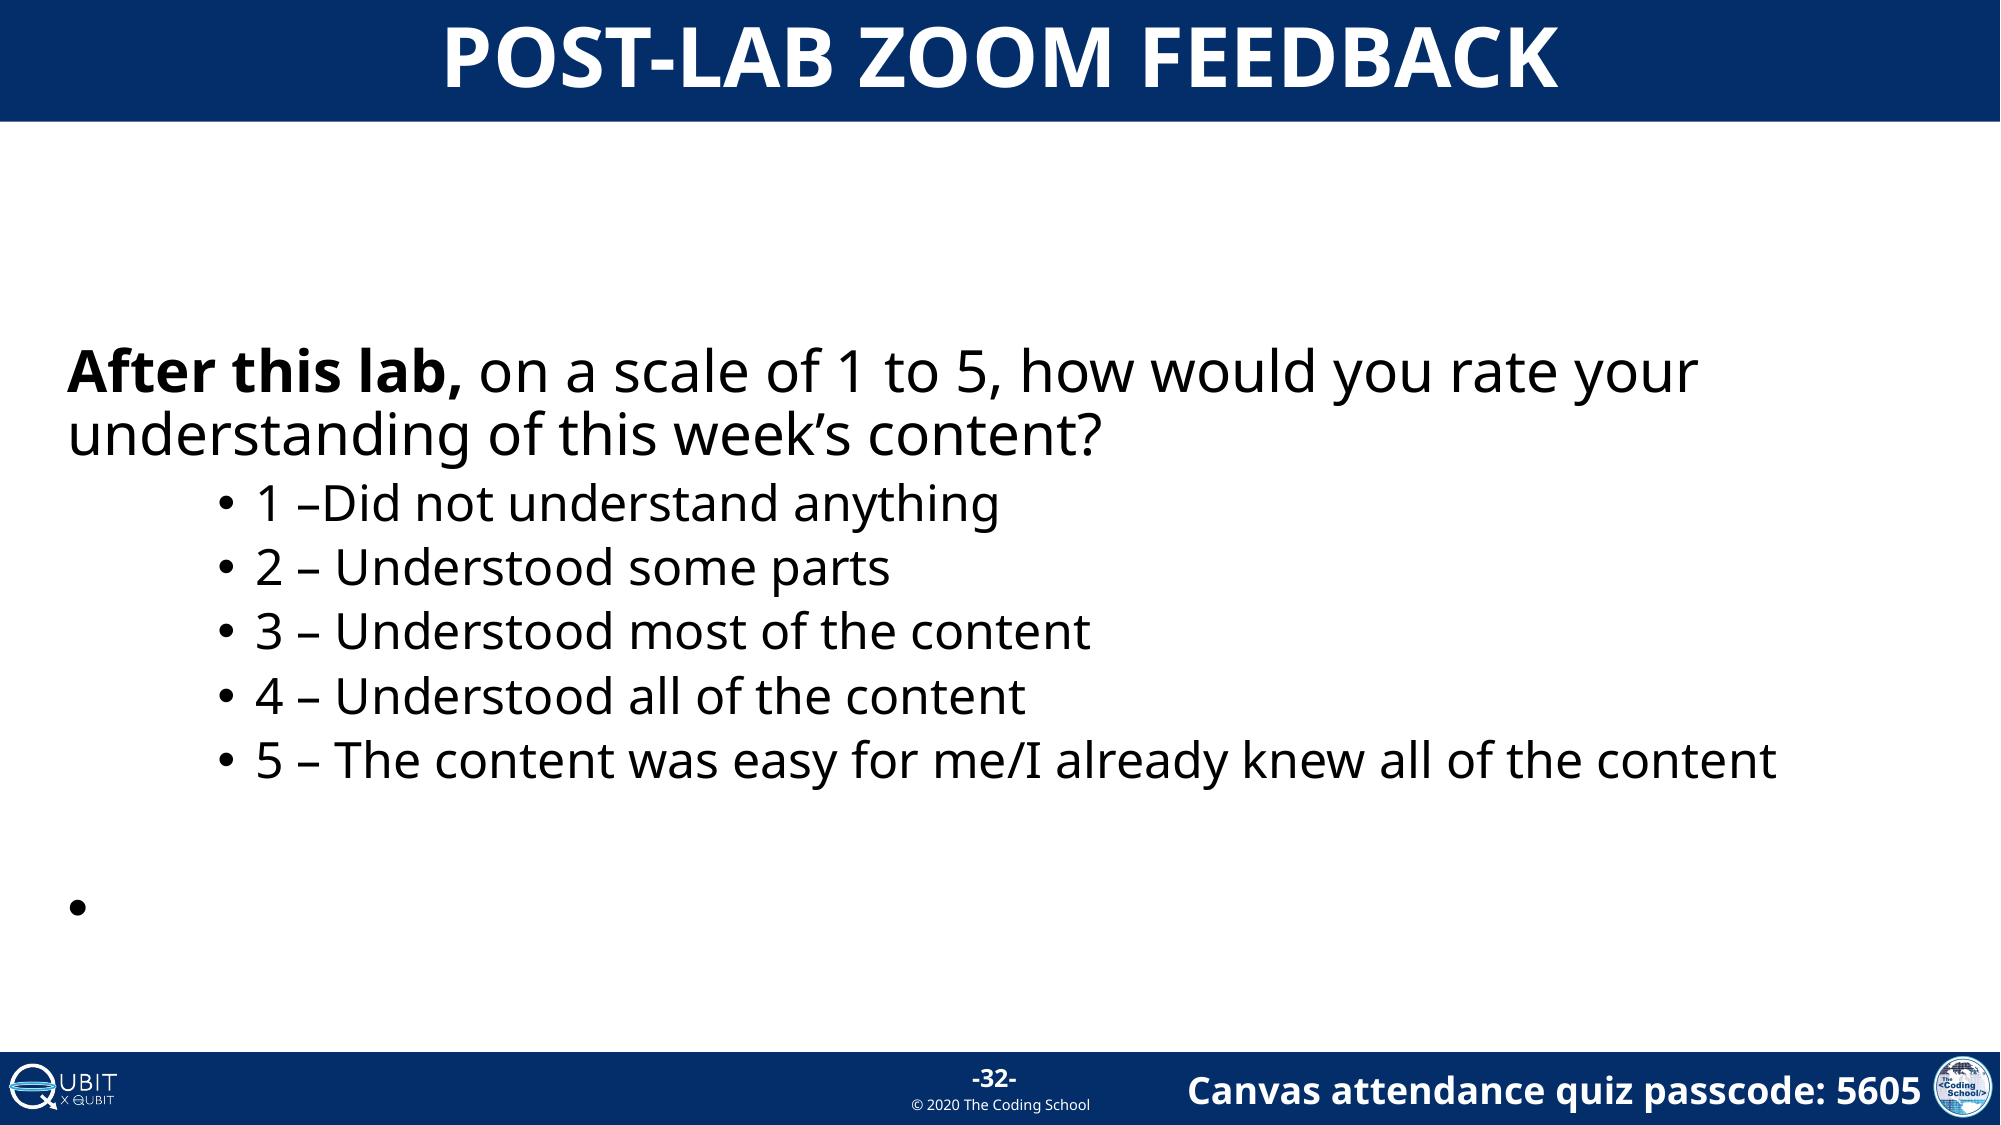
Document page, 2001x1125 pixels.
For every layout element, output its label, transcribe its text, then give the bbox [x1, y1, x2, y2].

list After this lab, on a scale of 1 to 5, how would you rate your understanding of this week’s content? 1 –Did not understand anything 2 – Understood some parts 3 – Understood most of the content 4 – Understood all of the content 5 – The content was easy for me/I already knew all of the content [52, 159, 1940, 1014]
title Post-LAB Zoom FEEDBACK [0, 0, 2000, 122]
text_box -32- [945, 1050, 1044, 1110]
